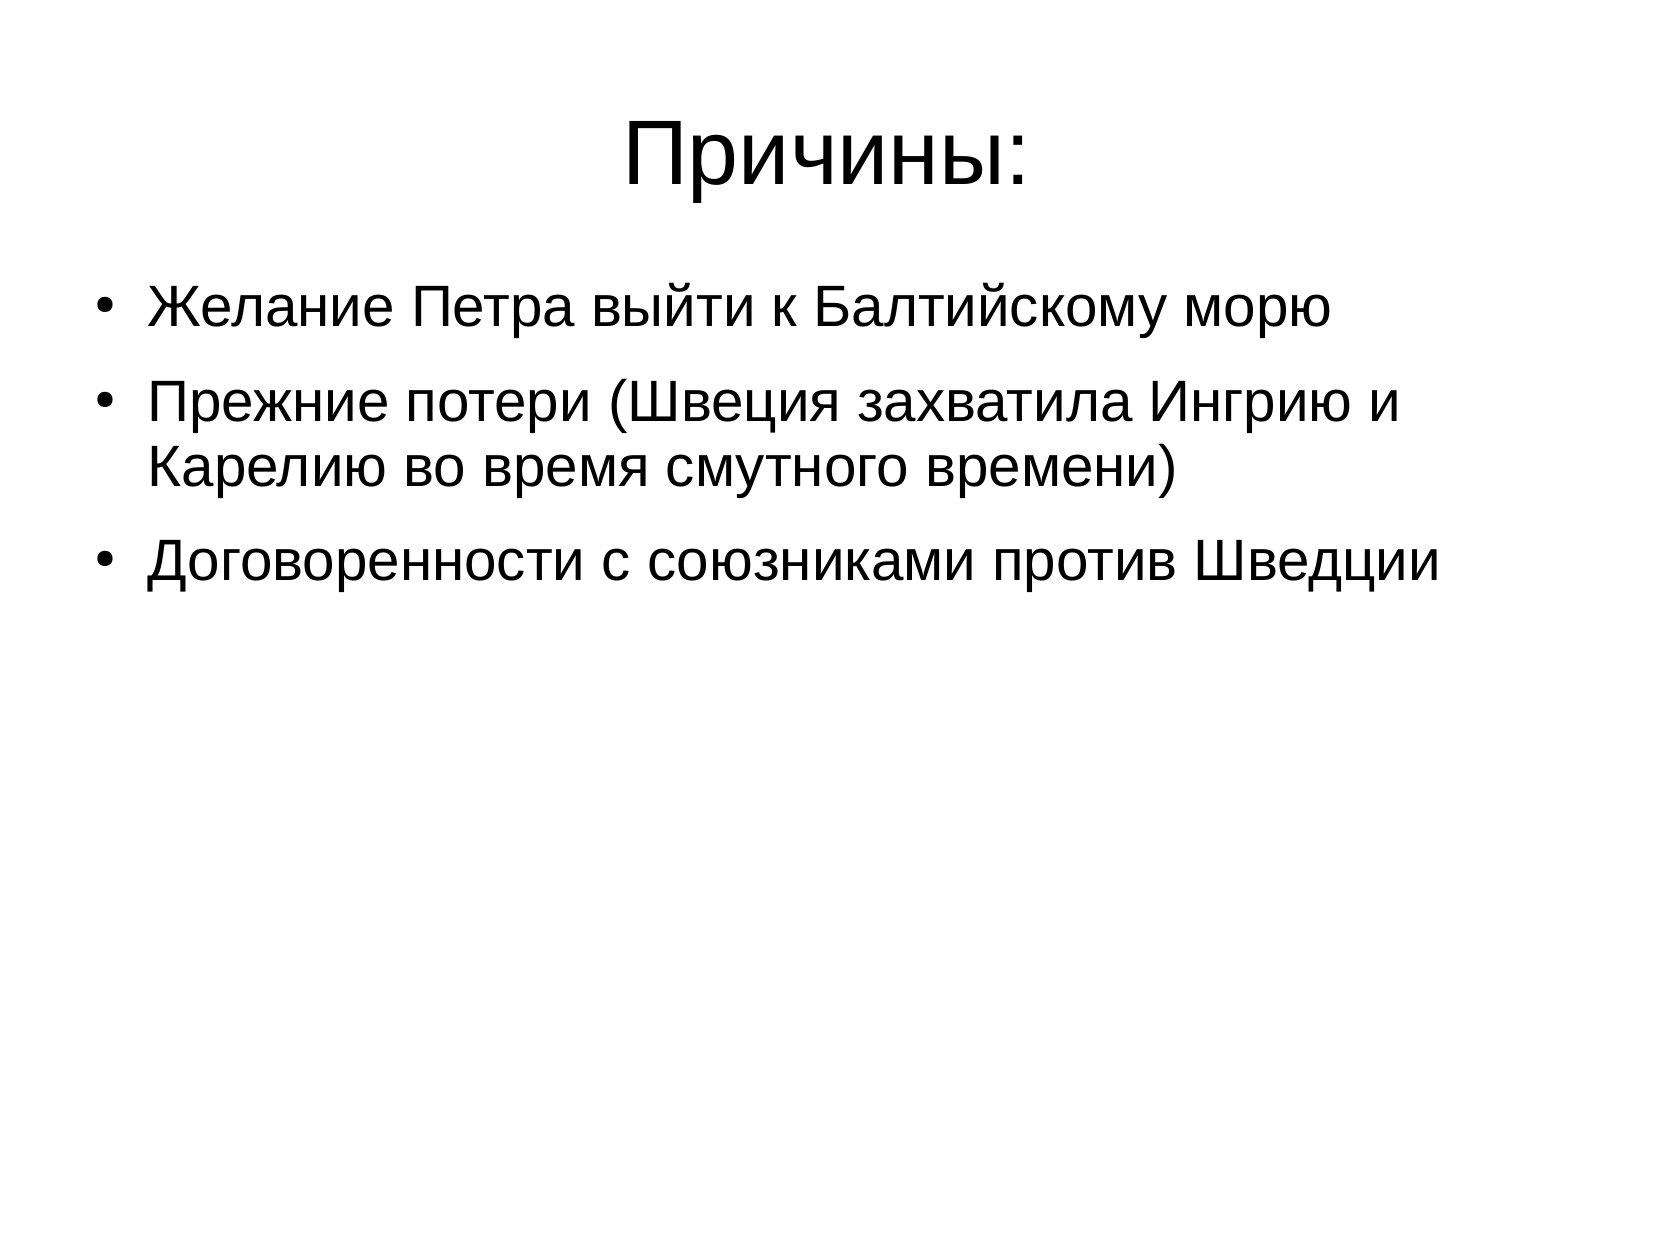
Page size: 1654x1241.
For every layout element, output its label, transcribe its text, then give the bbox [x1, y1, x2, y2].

title Причины: [82, 49, 1571, 257]
list Желание Петра выйти к Балтийскому морю Прежние потери (Швеция захватила Ингрию и Карелию во время смутного времени) Договоренности с союзниками против Шведции [76, 274, 1565, 1093]
